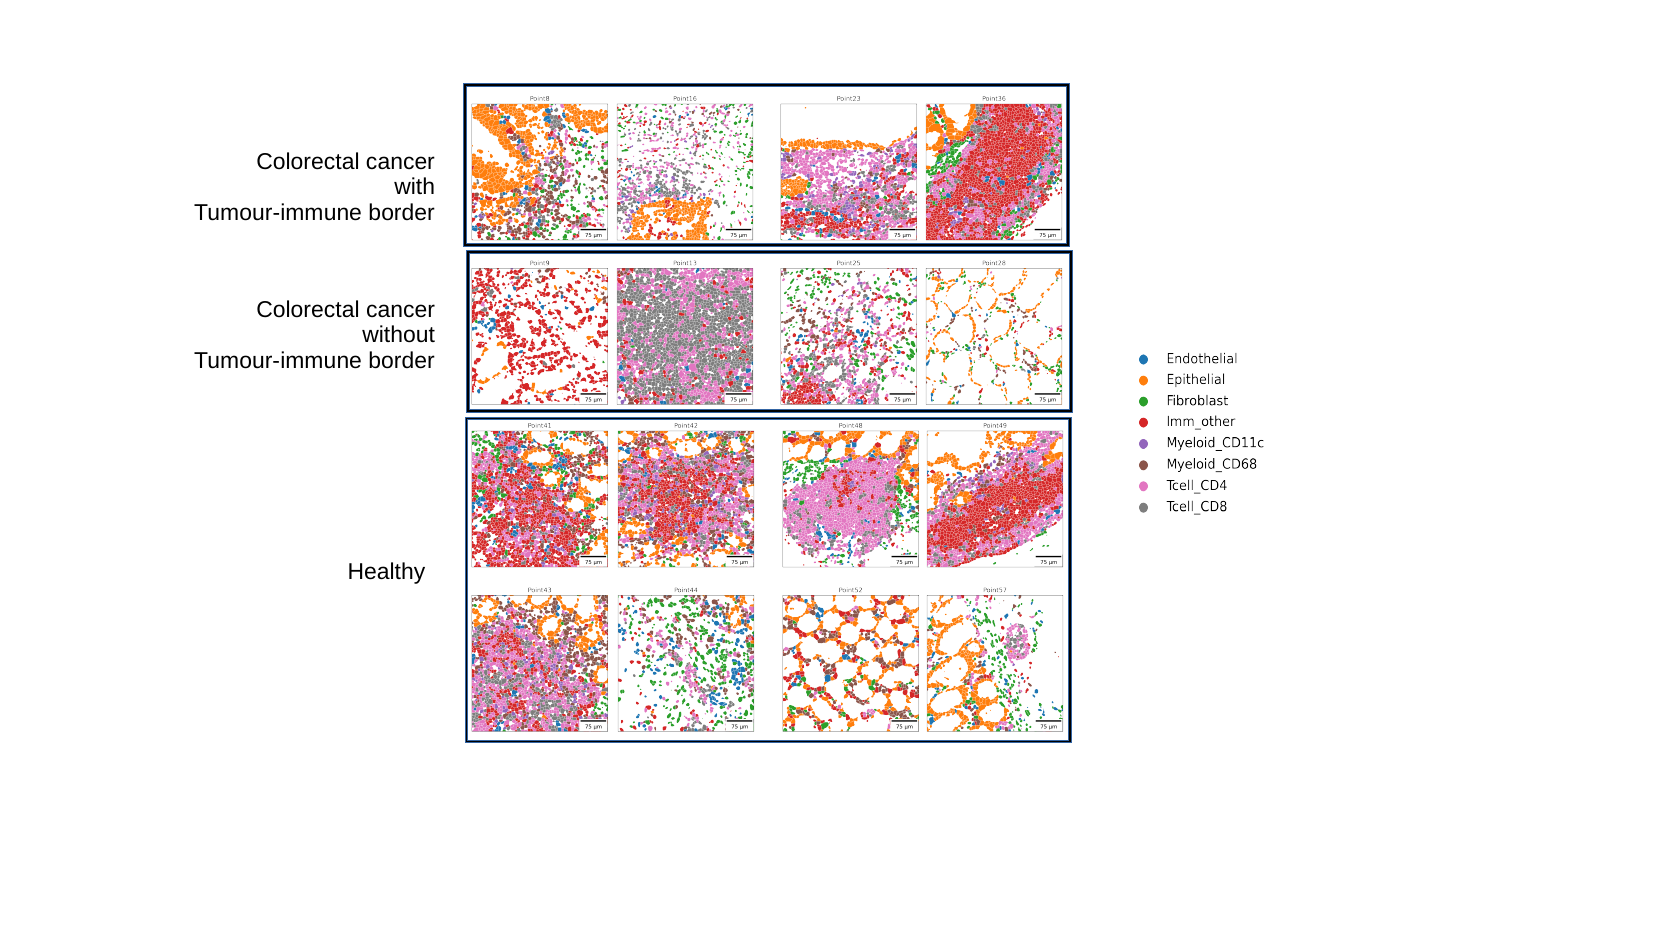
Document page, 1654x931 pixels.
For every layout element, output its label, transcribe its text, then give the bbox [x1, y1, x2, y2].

text_box [465, 417, 1072, 743]
text_box [463, 83, 1070, 247]
picture [470, 254, 757, 409]
picture [467, 92, 757, 243]
text_box Colorectal cancer with Tumour-immune border [179, 141, 451, 233]
text_box Healthy [332, 551, 441, 593]
text_box [466, 250, 1073, 413]
text_box Colorectal cancer without Tumour-immune border [179, 288, 451, 381]
picture [1125, 337, 1276, 526]
picture [775, 254, 1066, 409]
picture [468, 420, 760, 737]
picture [775, 92, 1066, 243]
picture [466, 413, 609, 417]
picture [777, 420, 1068, 737]
